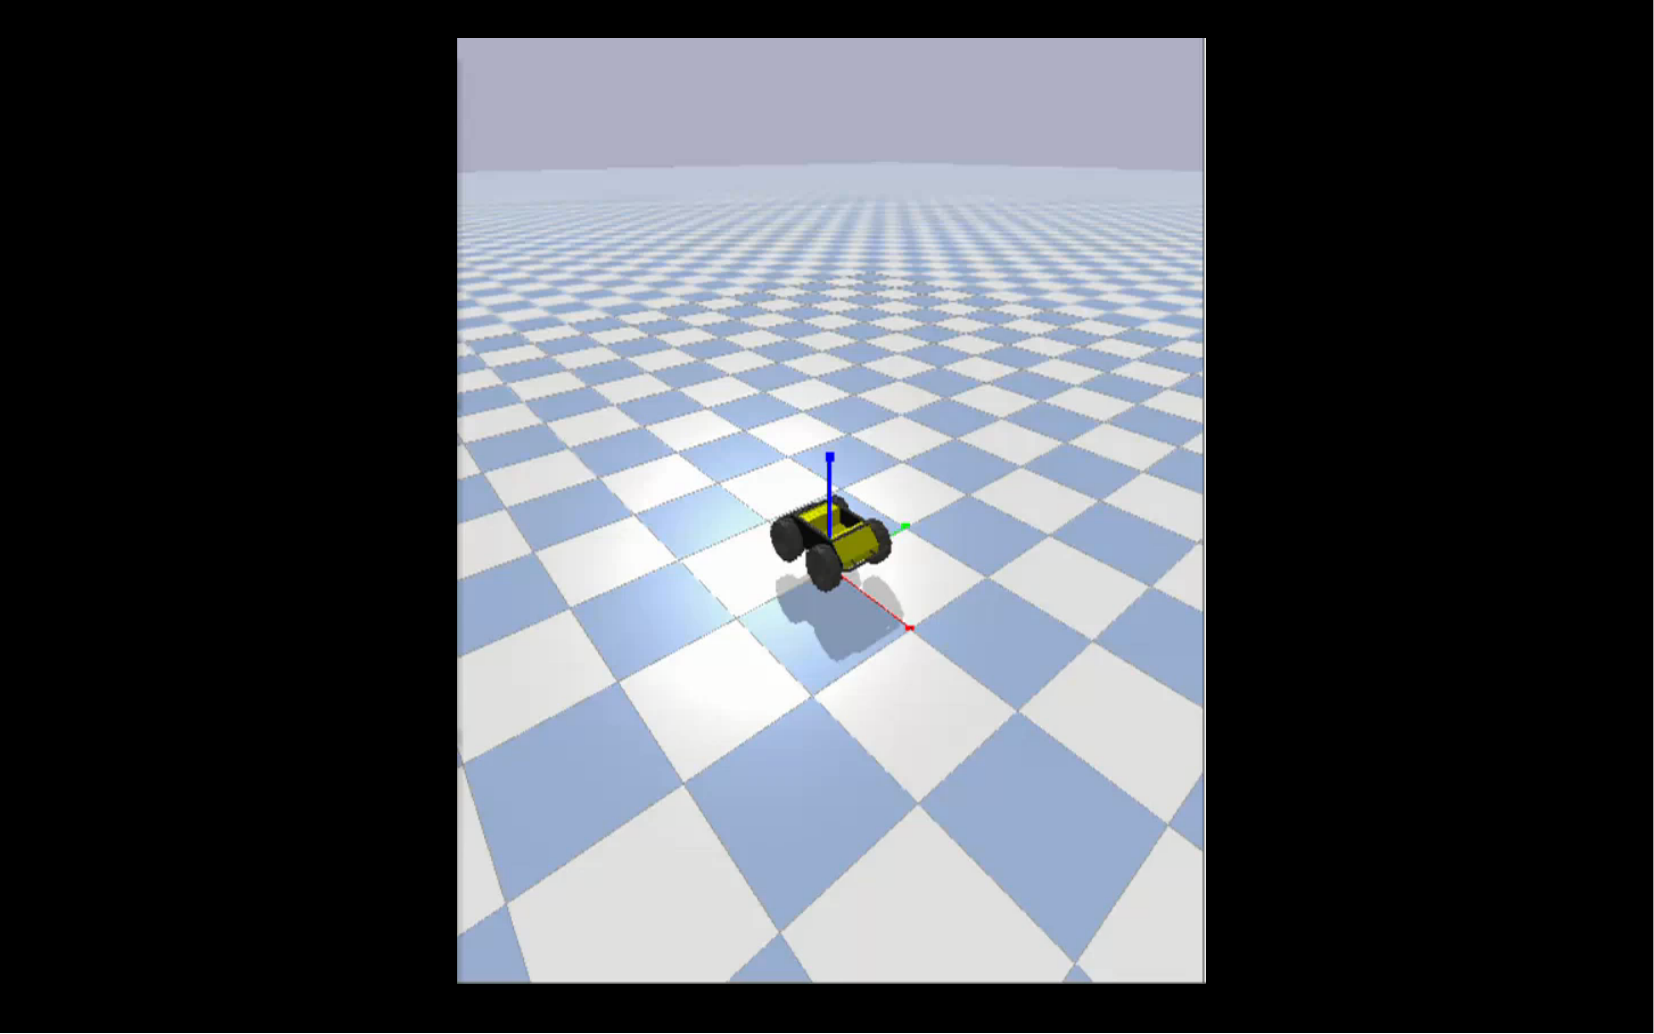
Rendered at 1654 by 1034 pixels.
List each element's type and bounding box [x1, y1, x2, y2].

text_box [456, 37, 1207, 985]
